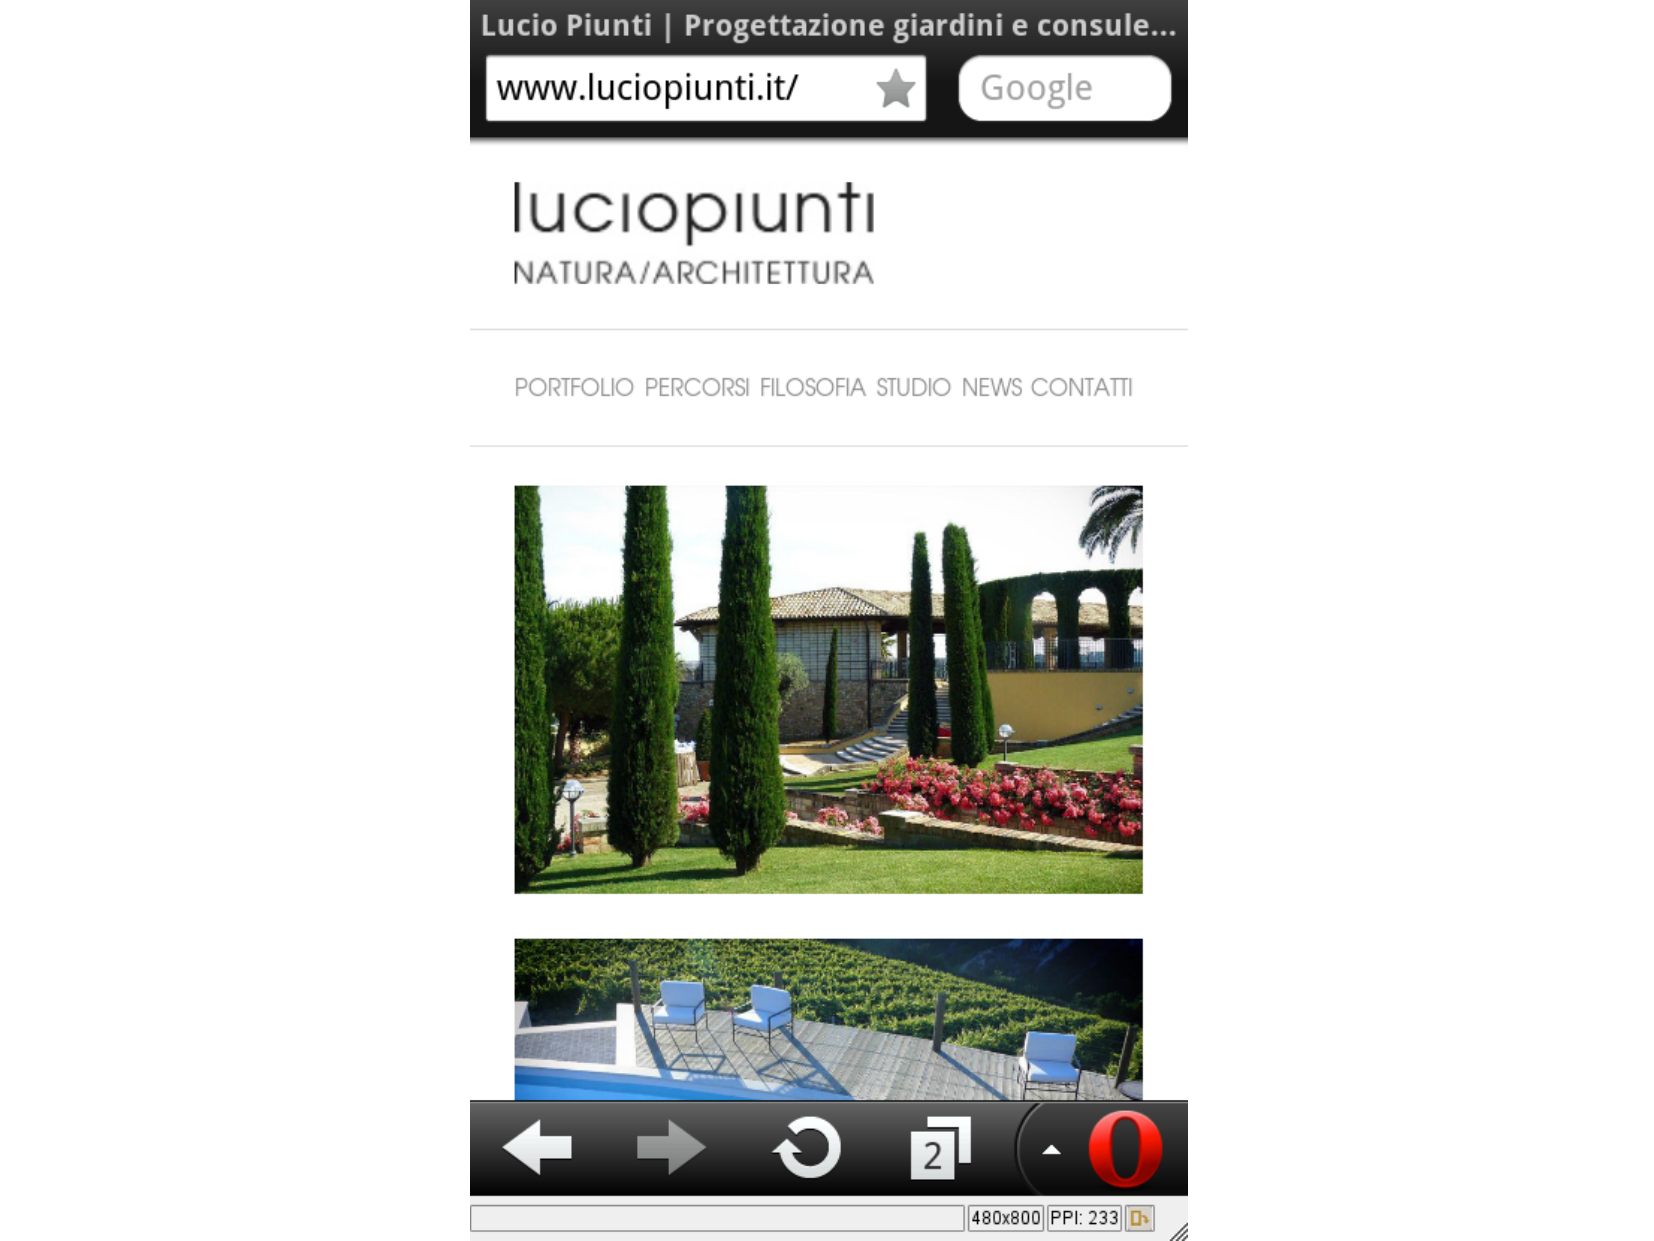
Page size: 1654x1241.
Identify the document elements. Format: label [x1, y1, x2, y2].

picture [470, 0, 1188, 1241]
